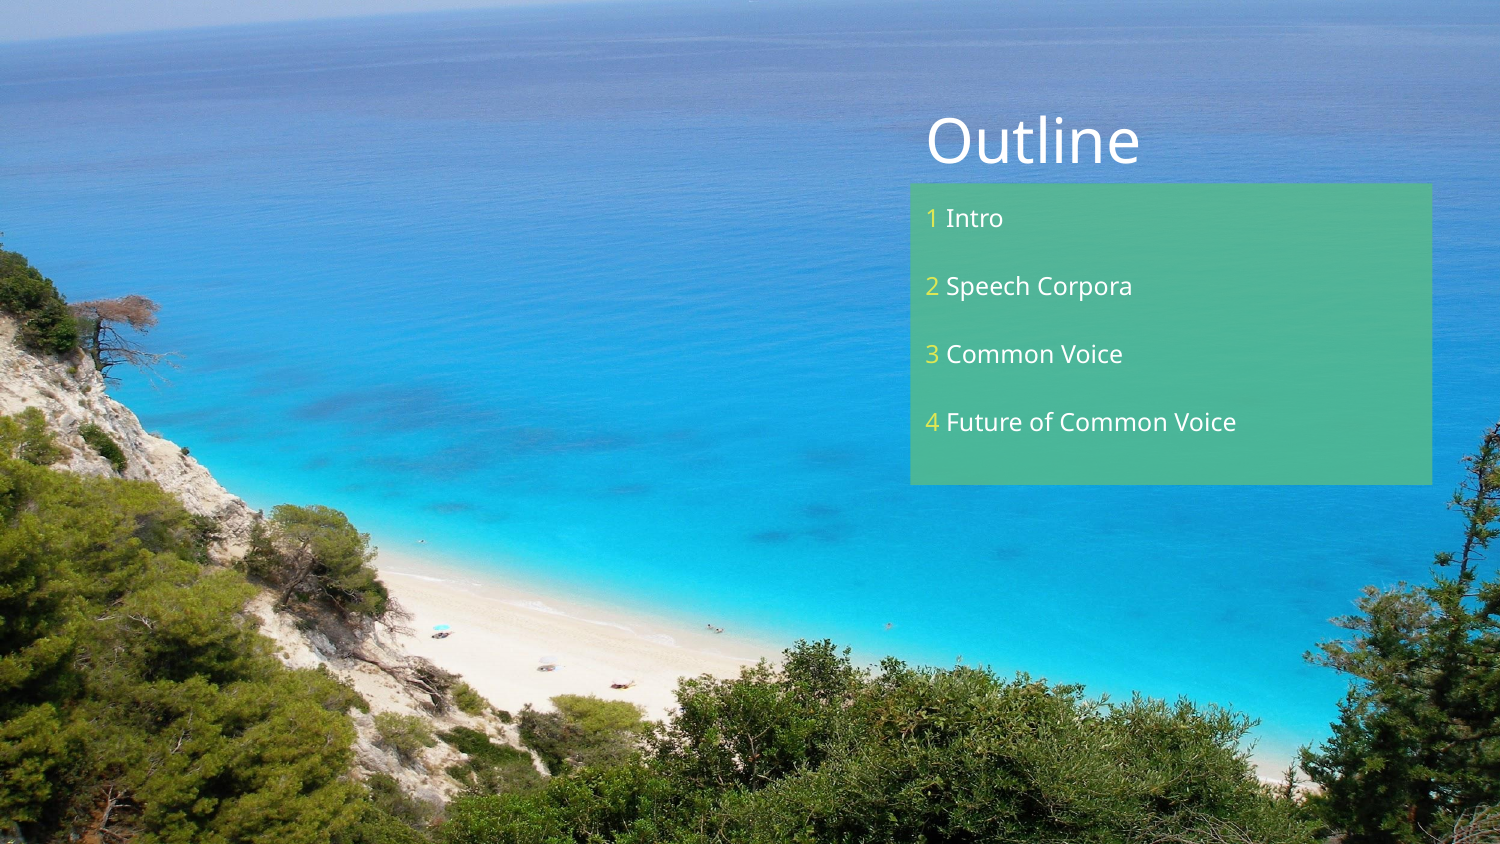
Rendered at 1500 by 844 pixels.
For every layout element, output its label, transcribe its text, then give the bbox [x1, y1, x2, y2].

list 1 Intro 2 Speech Corpora 3 Common Voice 4 Future of Common Voice [910, 183, 1433, 485]
picture [0, 0, 1500, 844]
title Outline [910, 67, 1371, 183]
